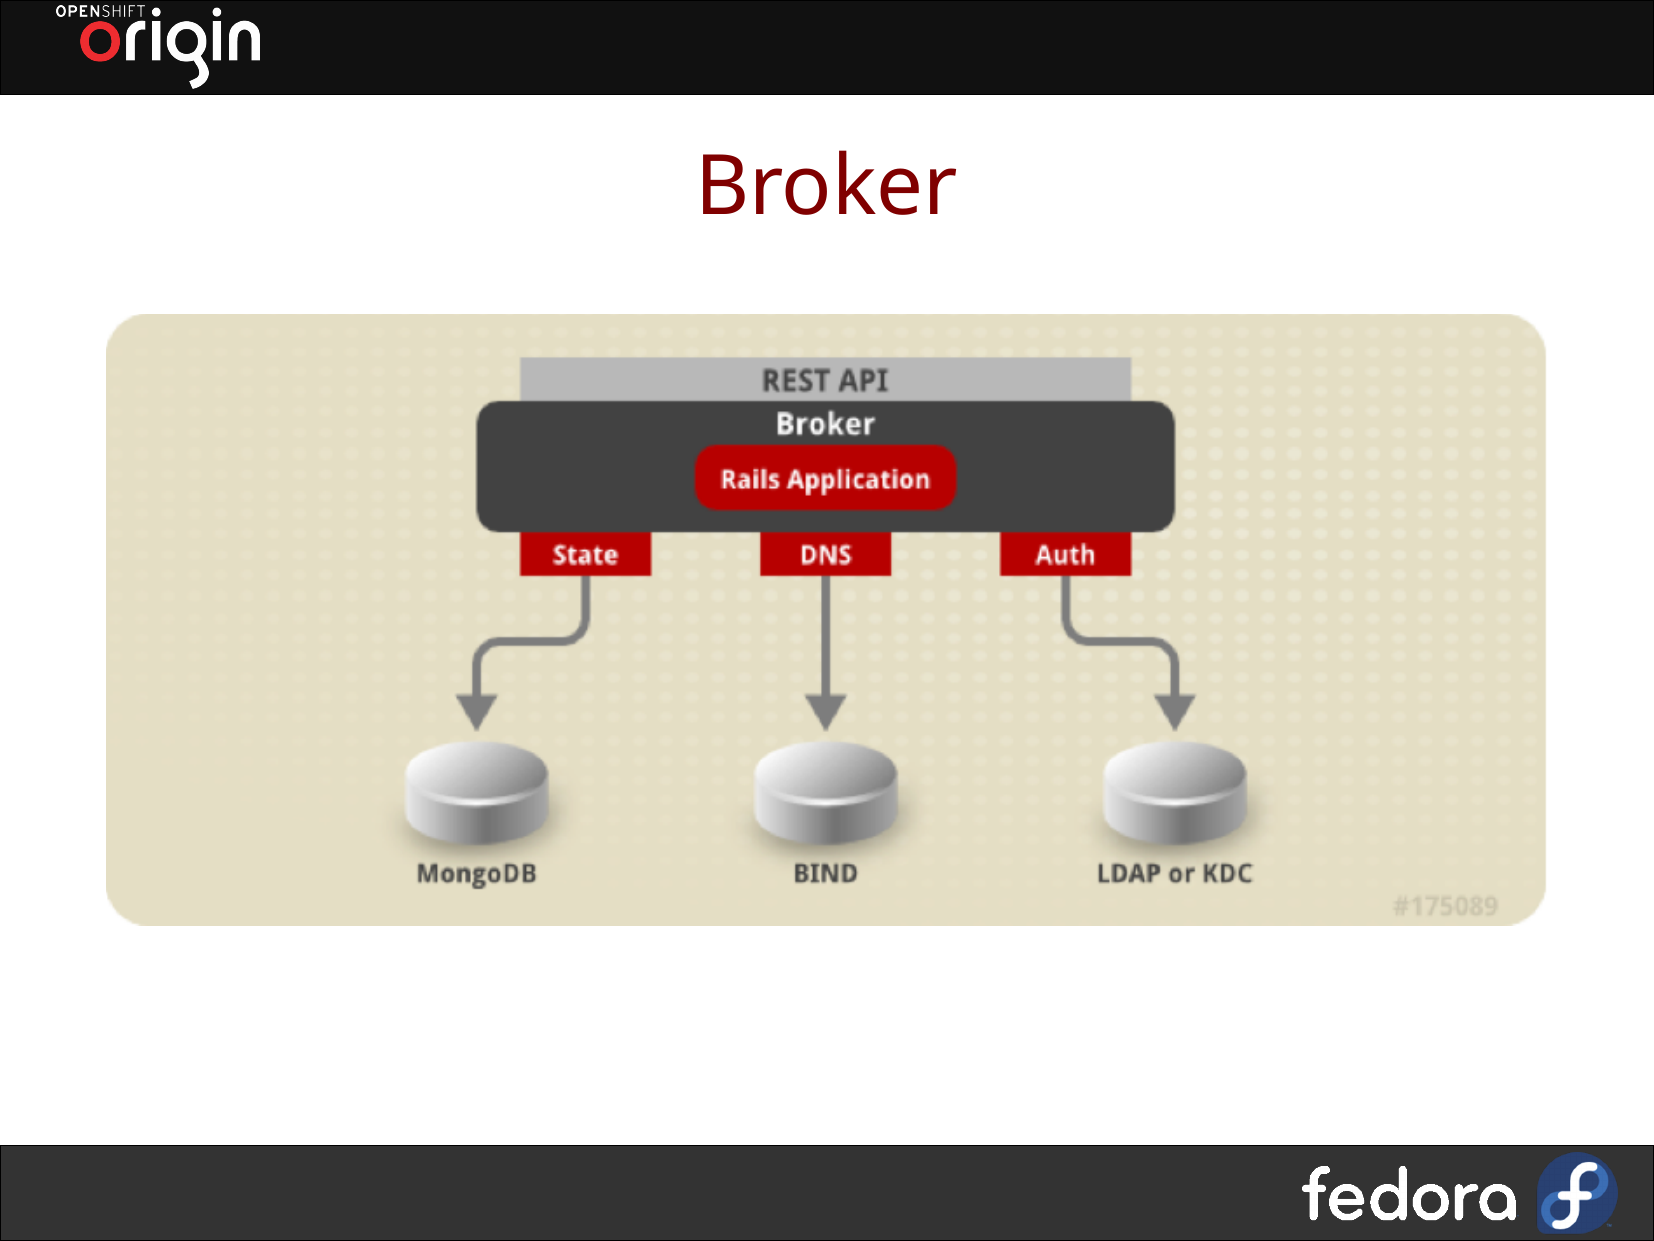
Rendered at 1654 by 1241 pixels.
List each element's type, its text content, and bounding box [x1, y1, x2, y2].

picture [56, 5, 260, 89]
picture [106, 314, 1548, 926]
title Broker [82, 78, 1571, 287]
picture [1299, 1151, 1619, 1235]
